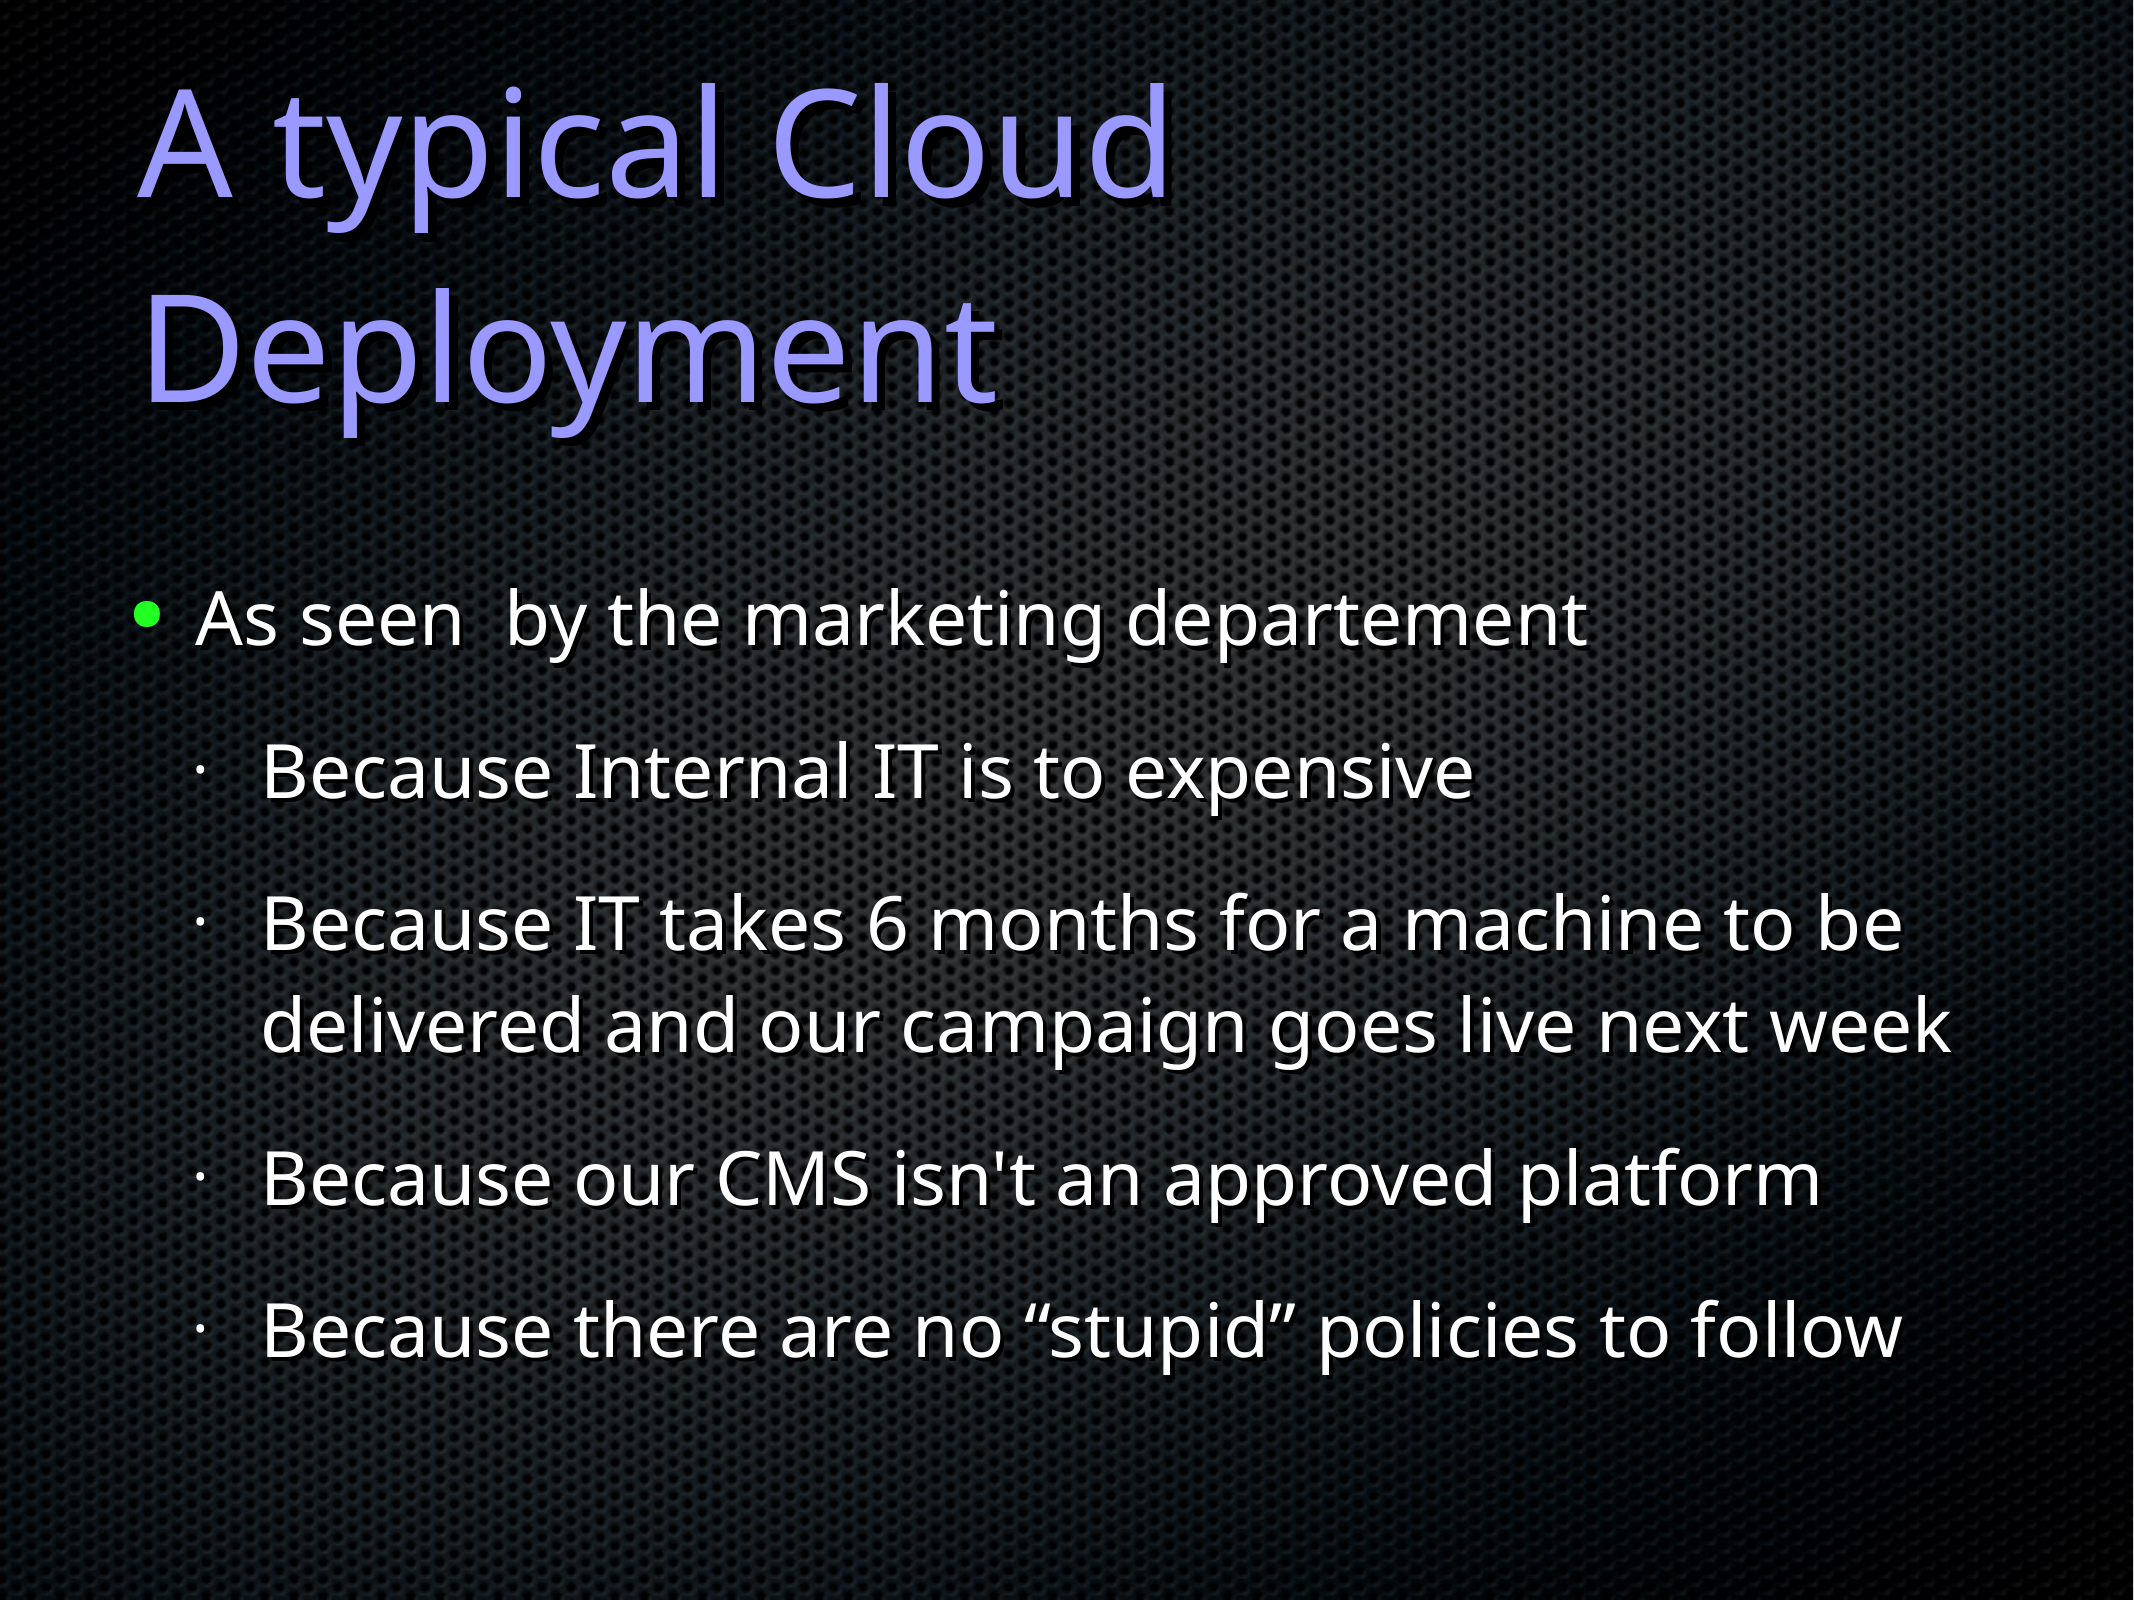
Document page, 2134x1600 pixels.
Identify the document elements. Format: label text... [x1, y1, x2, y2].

picture [0, 0, 2134, 1600]
title A typical Cloud Deployment [129, 33, 2005, 413]
list As seen by the marketing departement Because Internal IT is to expensive Because IT takes 6 months for a machine to be delivered and our campaign goes live next week Because our CMS isn't an approved platform Because there are no “stupid” policies to follow [129, 413, 2005, 1587]
